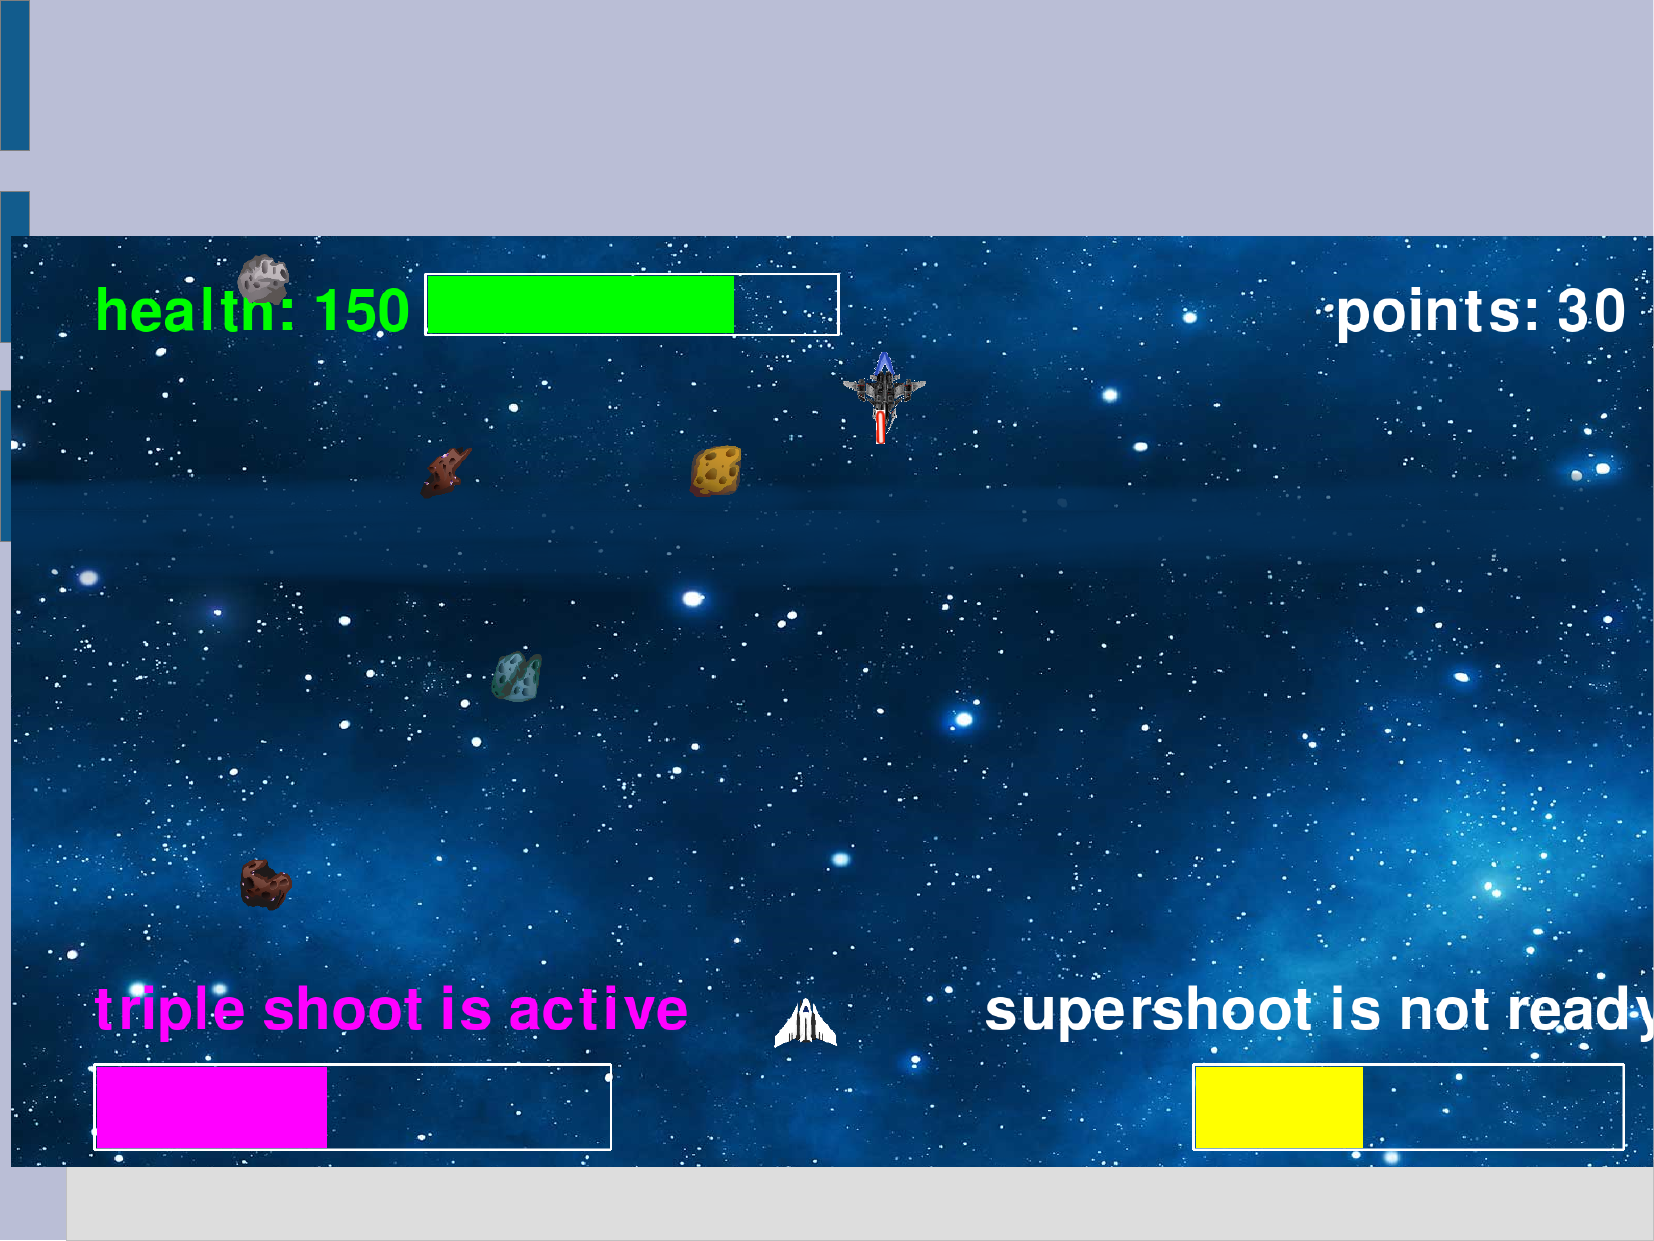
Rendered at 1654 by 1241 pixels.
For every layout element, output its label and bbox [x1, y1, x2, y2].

picture [11, 236, 1654, 1167]
